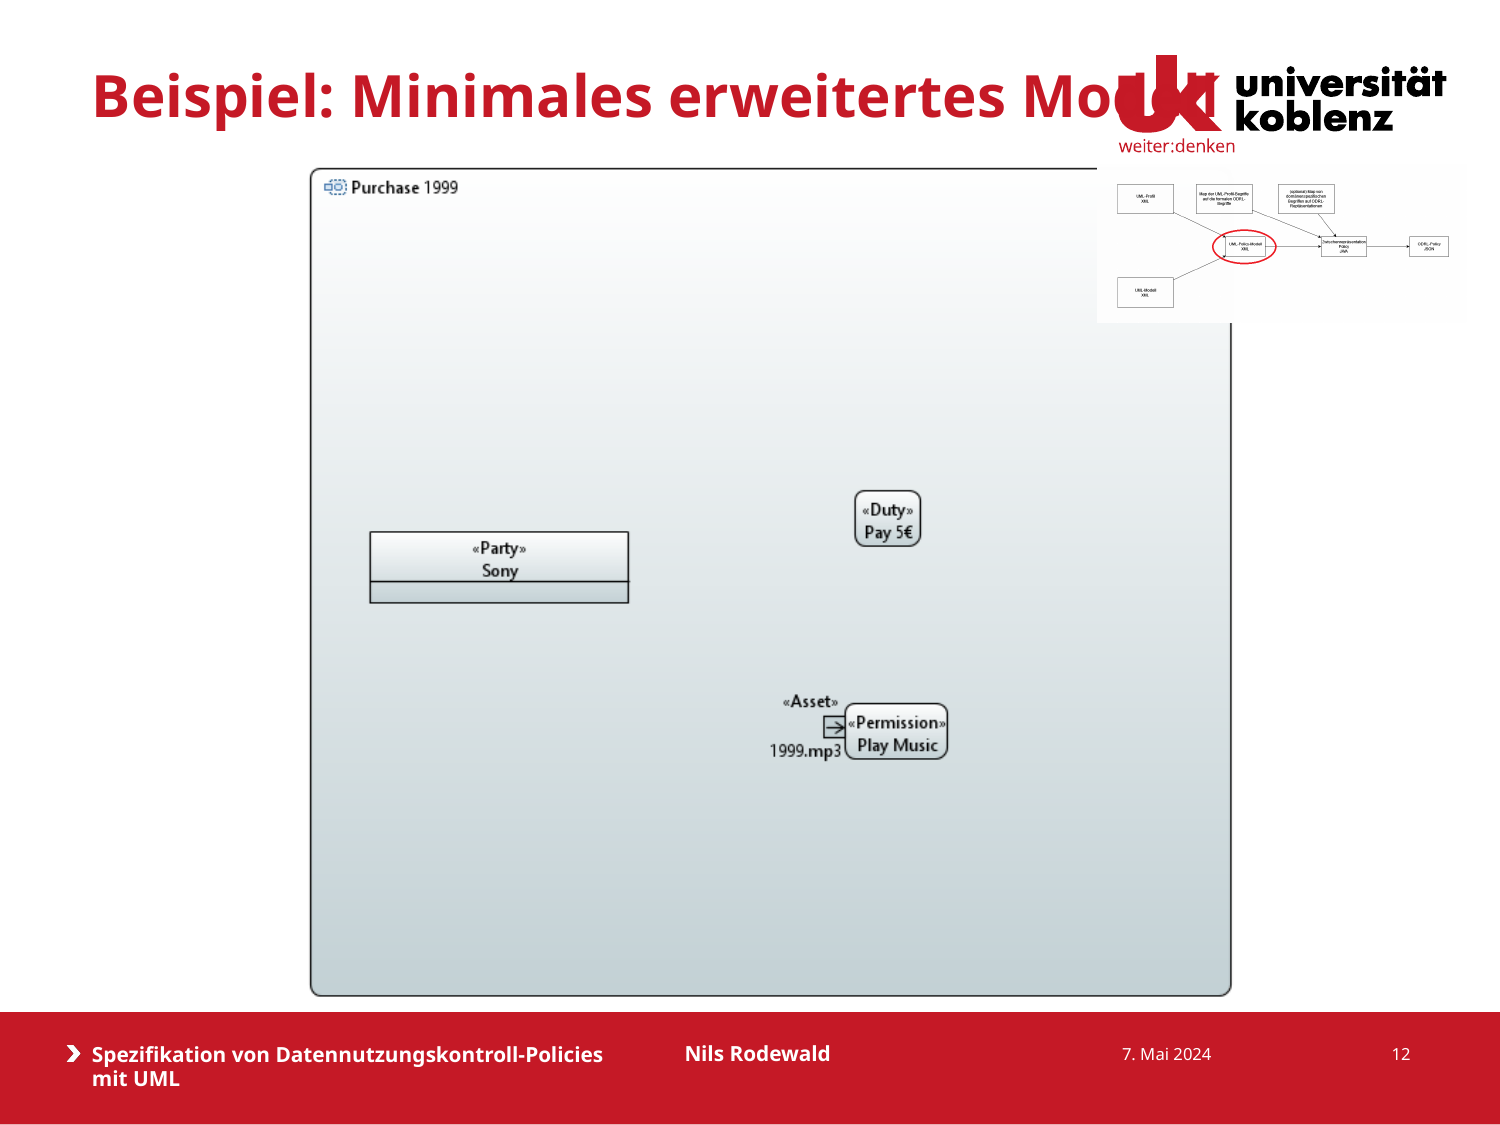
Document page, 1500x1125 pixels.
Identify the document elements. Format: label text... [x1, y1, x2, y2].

title Beispiel: Minimales erweitertes Modell [77, 59, 1258, 188]
picture [296, 154, 1467, 1011]
